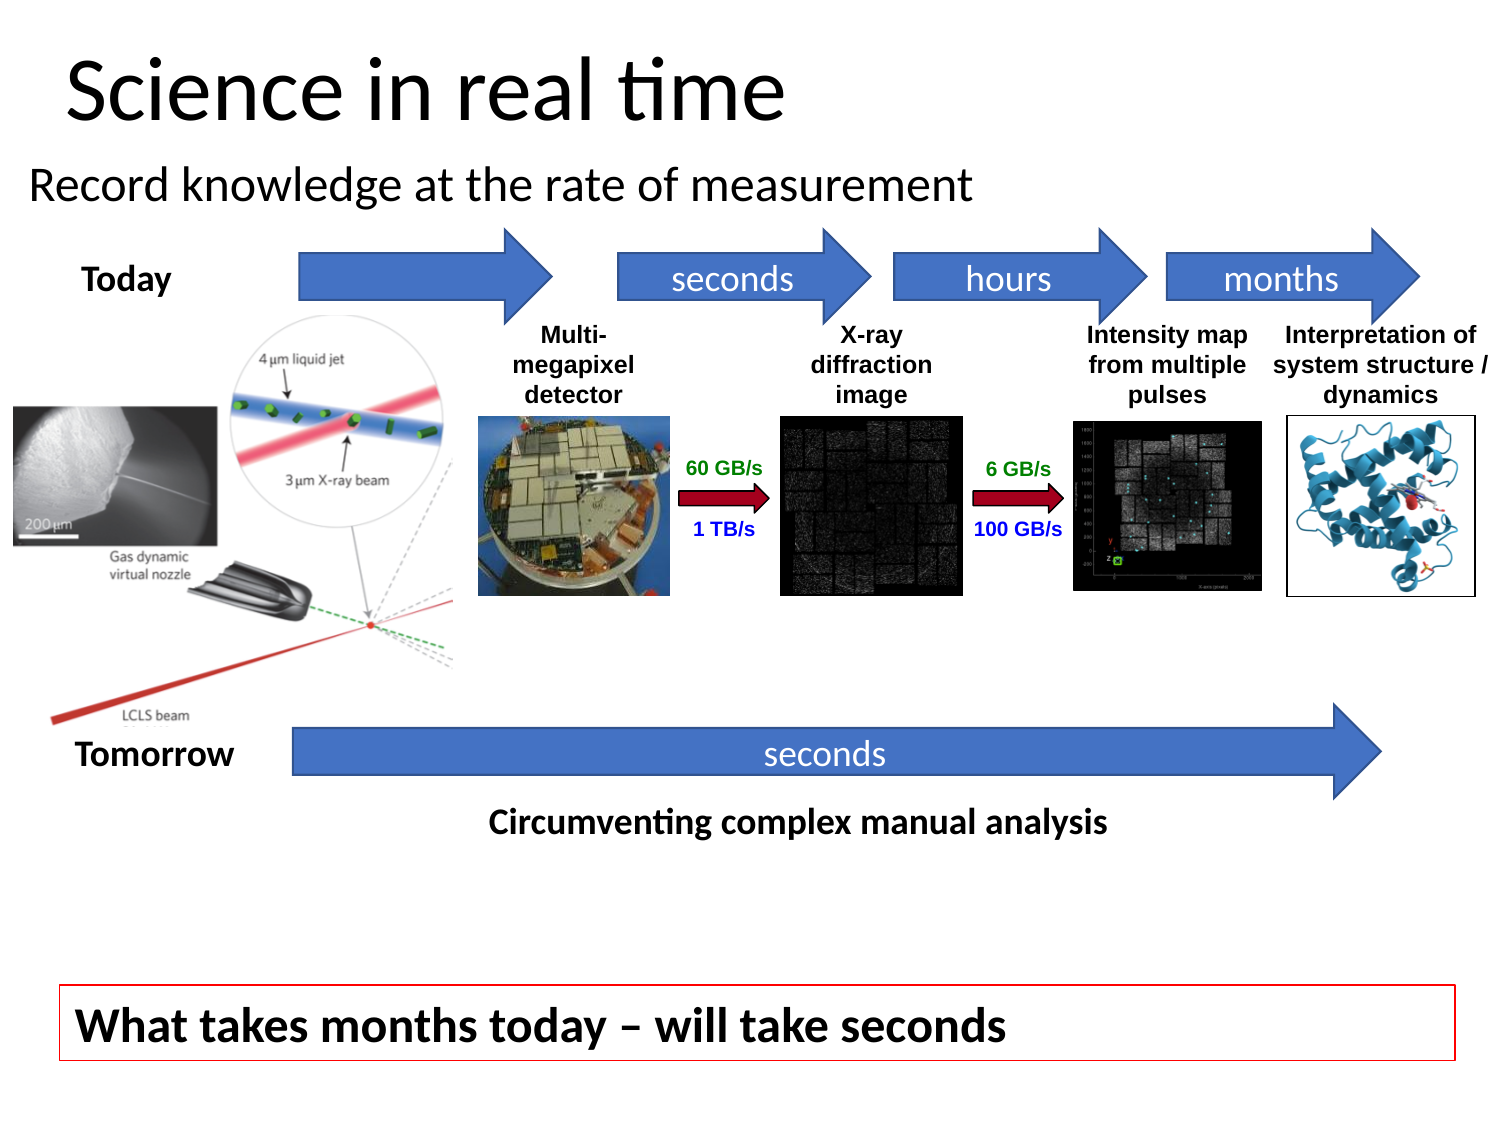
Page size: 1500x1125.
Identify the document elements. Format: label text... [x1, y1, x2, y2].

text_box Today [66, 246, 252, 308]
text_box months [1166, 229, 1420, 324]
text_box Multi-megapixel detector [478, 325, 670, 401]
text_box seconds [618, 229, 871, 324]
text_box What takes months today – will take seconds [59, 984, 1455, 1061]
text_box hours [894, 229, 1147, 324]
text_box Circumventing complex manual analysis [473, 789, 1129, 851]
text_box Intensity map from multiple pulses [1068, 325, 1268, 401]
picture [13, 315, 453, 727]
picture [1287, 416, 1475, 596]
text_box [299, 229, 552, 324]
picture [780, 416, 963, 596]
picture [1074, 422, 1261, 590]
text_box 1 TB/s [665, 509, 783, 546]
text_box Record knowledge at the rate of measurement [13, 144, 1370, 240]
picture [478, 416, 670, 596]
text_box 100 GB/s [958, 510, 1073, 546]
text_box Interpretation of system structure / dynamics [1268, 325, 1500, 401]
text_box 6 GB/s [958, 450, 1079, 486]
text_box 60 GB/s [662, 449, 787, 486]
text_box Tomorrow [59, 721, 335, 782]
text_box X-ray diffraction image [779, 325, 965, 401]
text_box Science in real time [49, 21, 1425, 148]
text_box [678, 486, 770, 514]
text_box [973, 486, 1064, 514]
text_box seconds [292, 704, 1381, 799]
